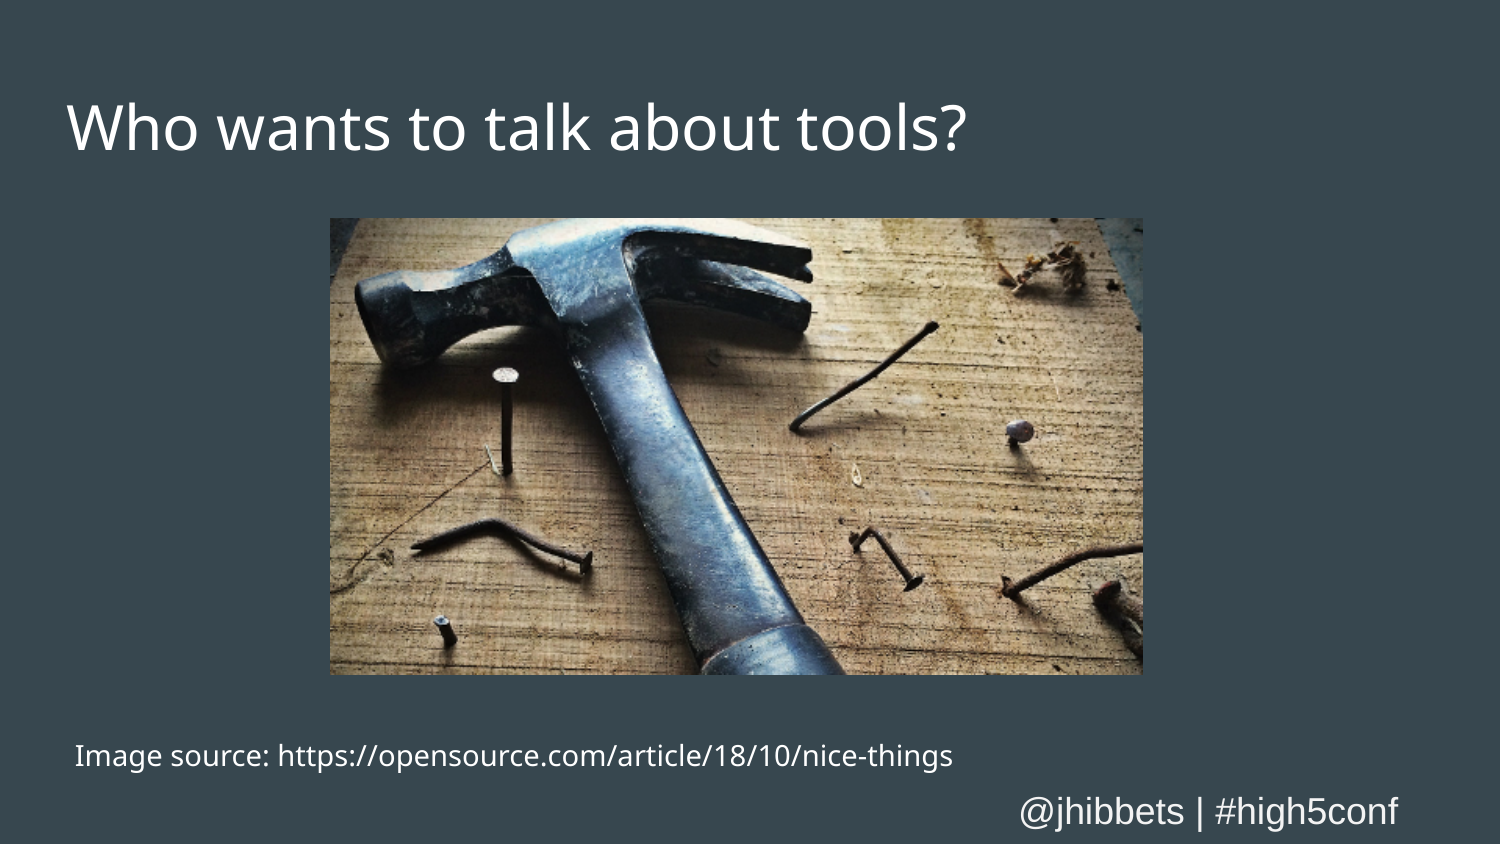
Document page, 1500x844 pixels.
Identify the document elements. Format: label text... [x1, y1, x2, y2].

text_box Image source: https://opensource.com/article/18/10/nice-things [59, 722, 1360, 769]
title Who wants to talk about tools? [51, 72, 1449, 167]
picture [330, 218, 1143, 675]
